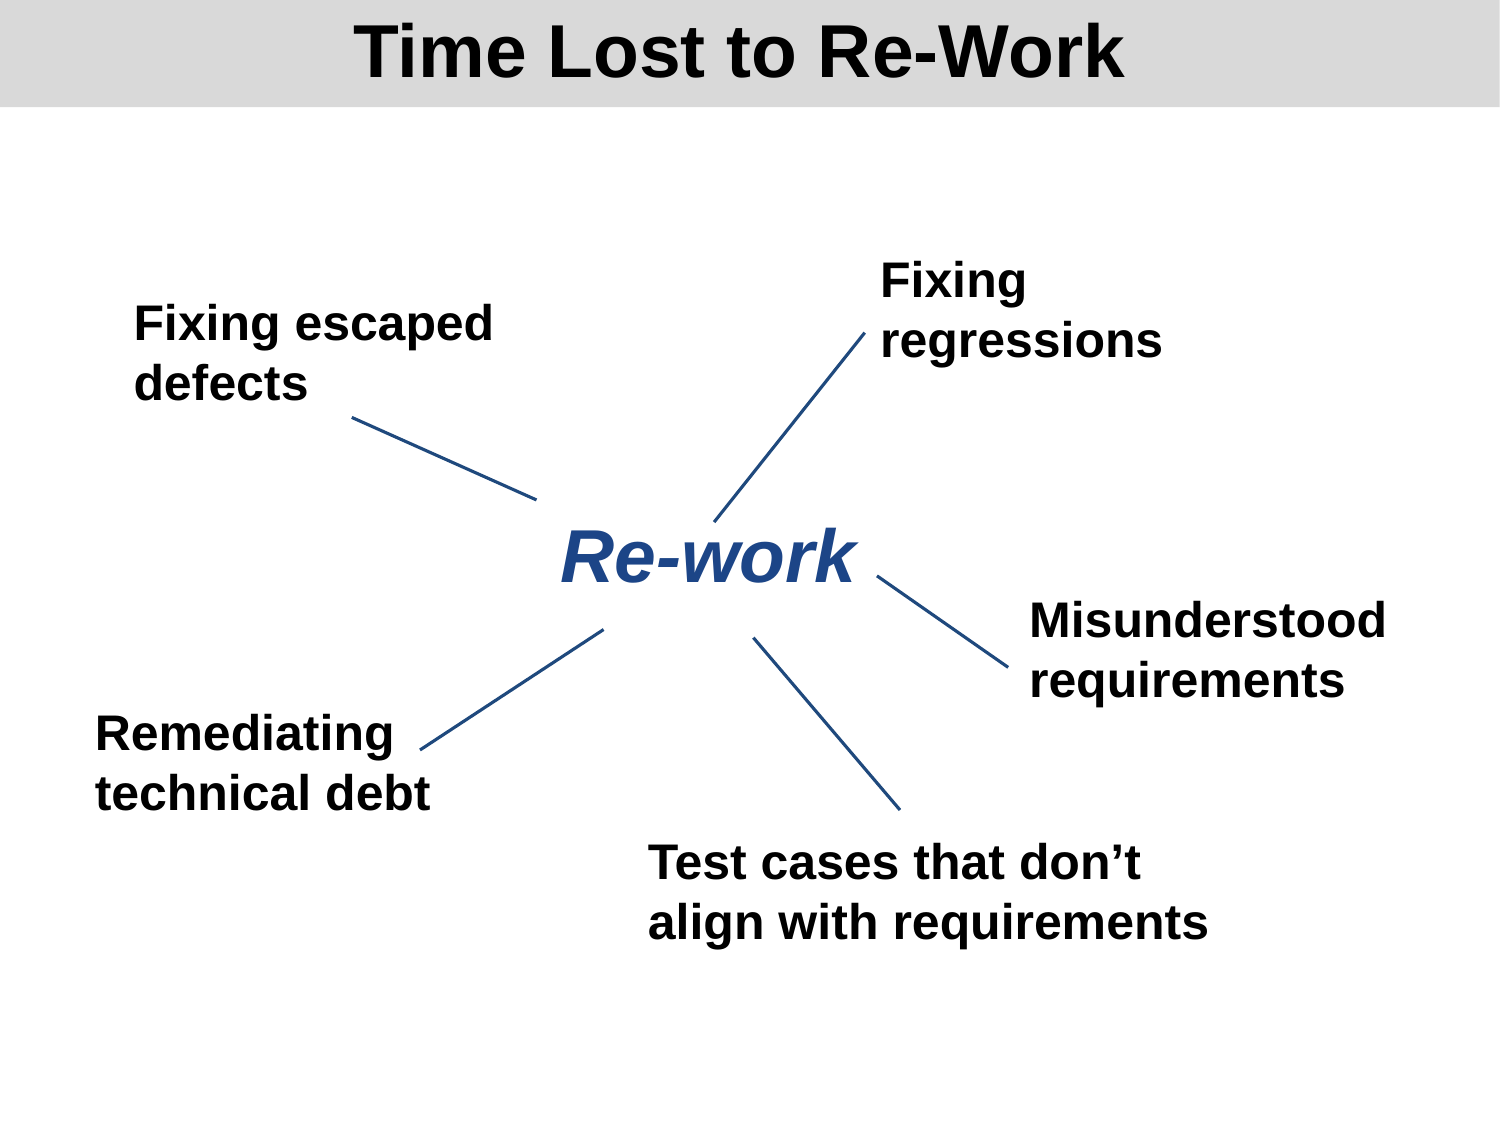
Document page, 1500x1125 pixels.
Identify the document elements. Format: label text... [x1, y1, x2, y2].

text_box Test cases that don’t align with requirements [633, 814, 1227, 956]
text_box Re-work [546, 492, 883, 610]
text_box Remediating technical debt [80, 685, 546, 827]
text_box Time Lost to Re-Work [0, 0, 1500, 108]
text_box Fixing escaped defects [118, 275, 585, 418]
text_box Misunderstood requirements [1014, 572, 1481, 714]
text_box Fixing regressions [865, 232, 1332, 374]
